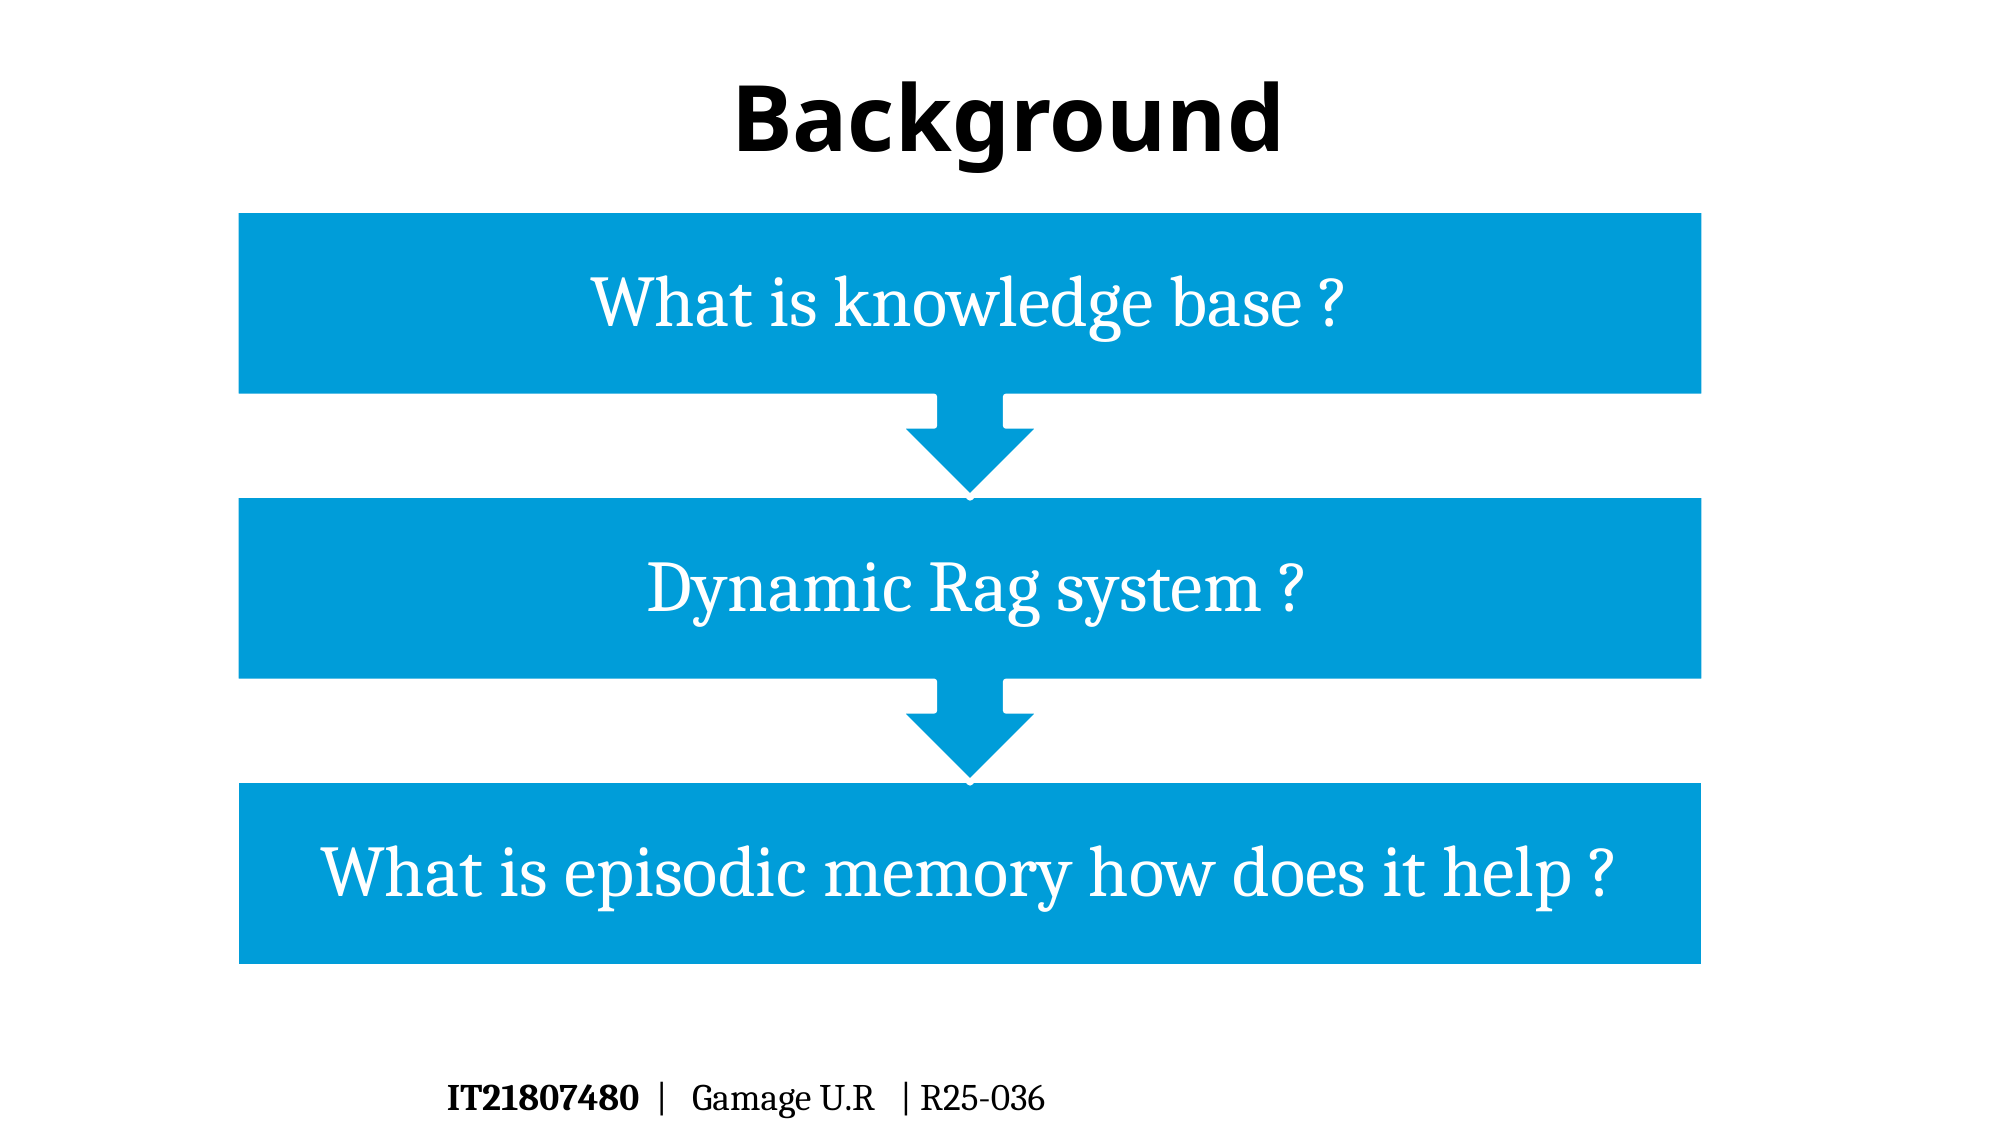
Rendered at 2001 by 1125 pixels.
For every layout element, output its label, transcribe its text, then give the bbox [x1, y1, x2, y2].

title Background [50, 50, 1967, 180]
text_box What is episodic memory how does it help ? [235, 779, 1705, 967]
text_box What is knowledge base ? [235, 209, 1705, 498]
text_box Dynamic Rag system ? [235, 494, 1705, 783]
text_box IT21807480 | Gamage U.R | R25-036 [432, 1065, 1550, 1125]
